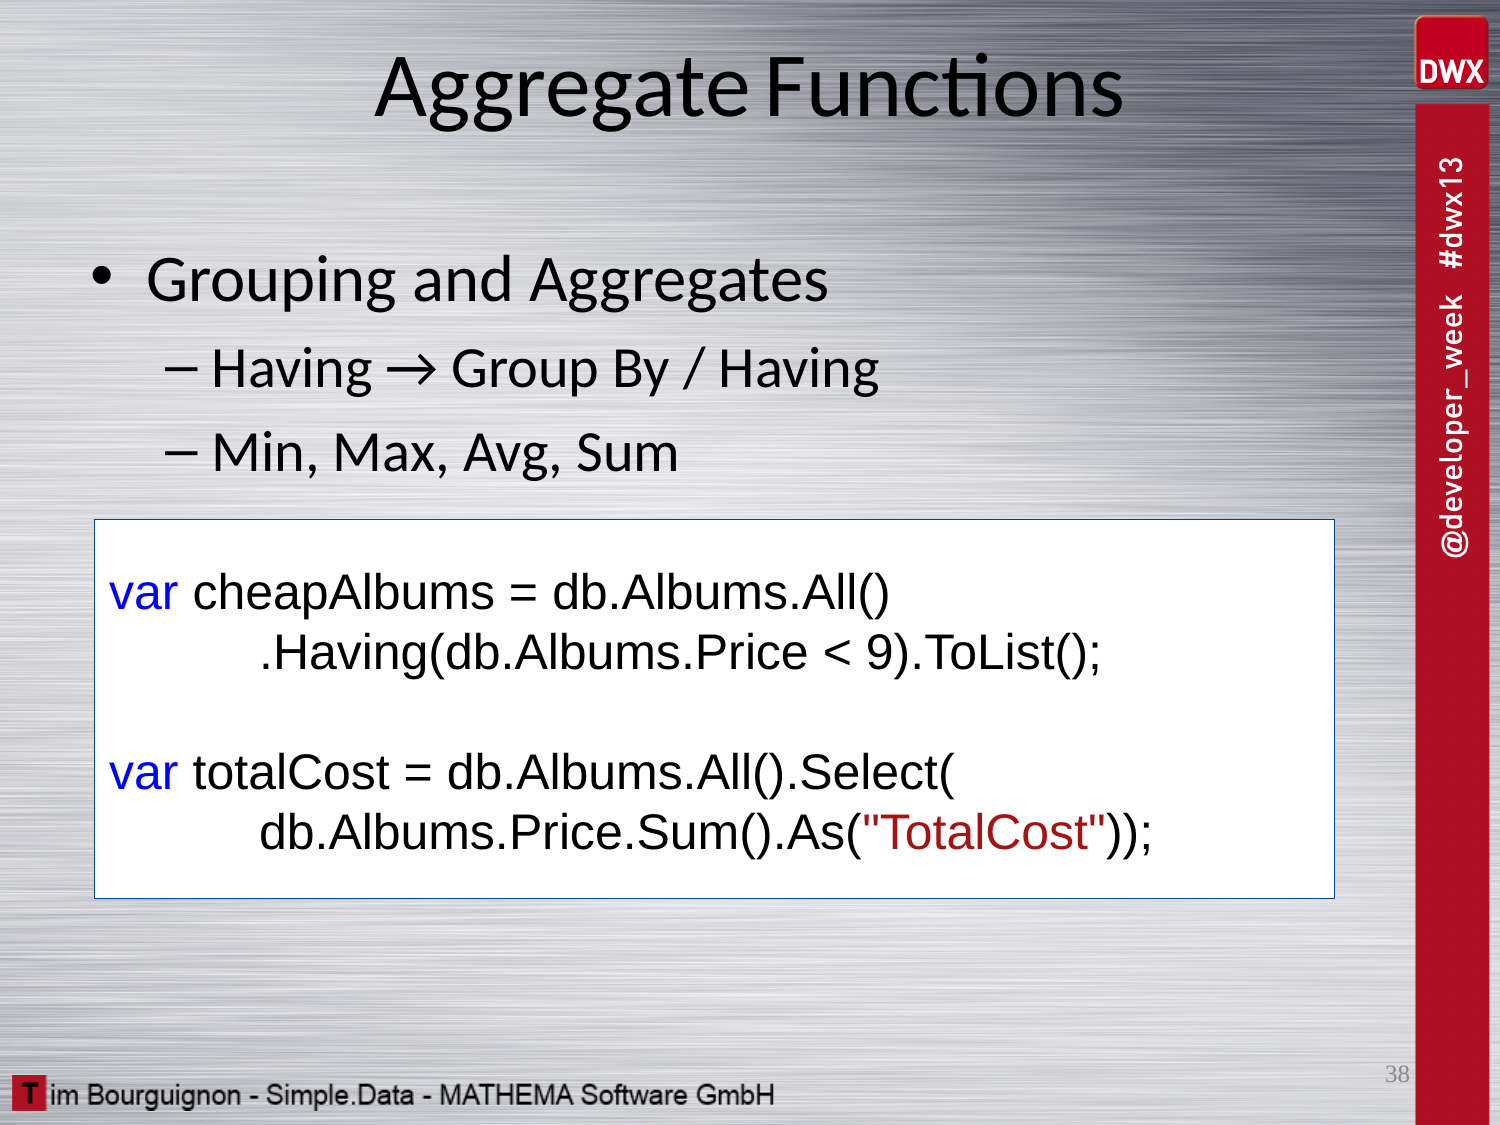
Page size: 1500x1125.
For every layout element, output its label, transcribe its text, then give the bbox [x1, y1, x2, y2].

text_box var cheapAlbums = db.Albums.All() .Having(db.Albums.Price < 9).ToList(); var totalCost = db.Albums.All().Select( db.Albums.Price.Sum().As("TotalCost")); [94, 519, 1335, 899]
picture [0, 0, 1500, 1125]
title Aggregate Functions [75, 0, 1426, 174]
list Grouping and Aggregates Having → Group By / Having Min, Max, Avg, Sum [75, 227, 1426, 970]
